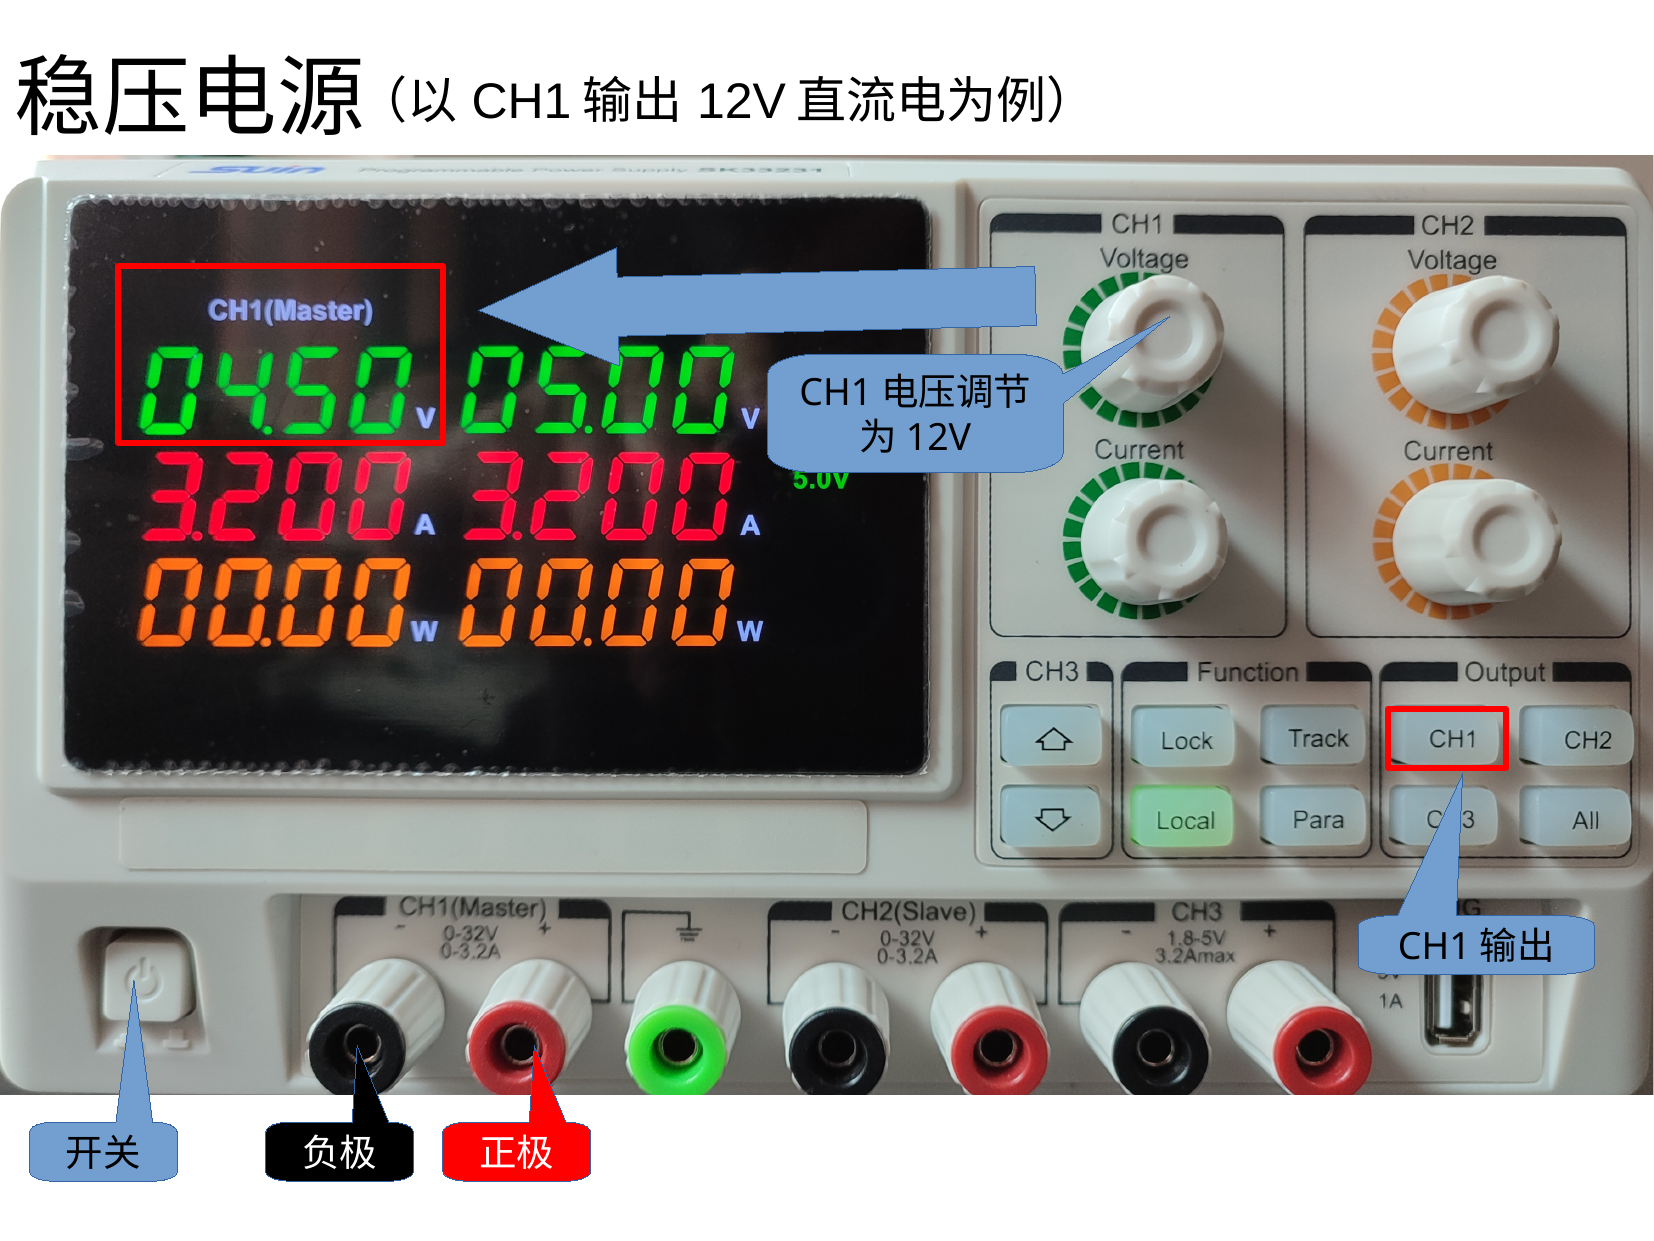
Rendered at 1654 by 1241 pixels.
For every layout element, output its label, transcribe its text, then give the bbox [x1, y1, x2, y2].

text_box 开关 [29, 980, 178, 1182]
text_box 稳压电源 [0, 19, 380, 150]
text_box 负极 [265, 1045, 414, 1182]
text_box CH1电压调节 为12V [767, 316, 1170, 473]
text_box 正极 [442, 1045, 591, 1182]
text_box （以CH1输出12V直流电为例） [342, 53, 1110, 135]
text_box [478, 247, 1037, 366]
text_box CH1输出 [1358, 773, 1595, 975]
picture [0, 155, 1654, 1095]
